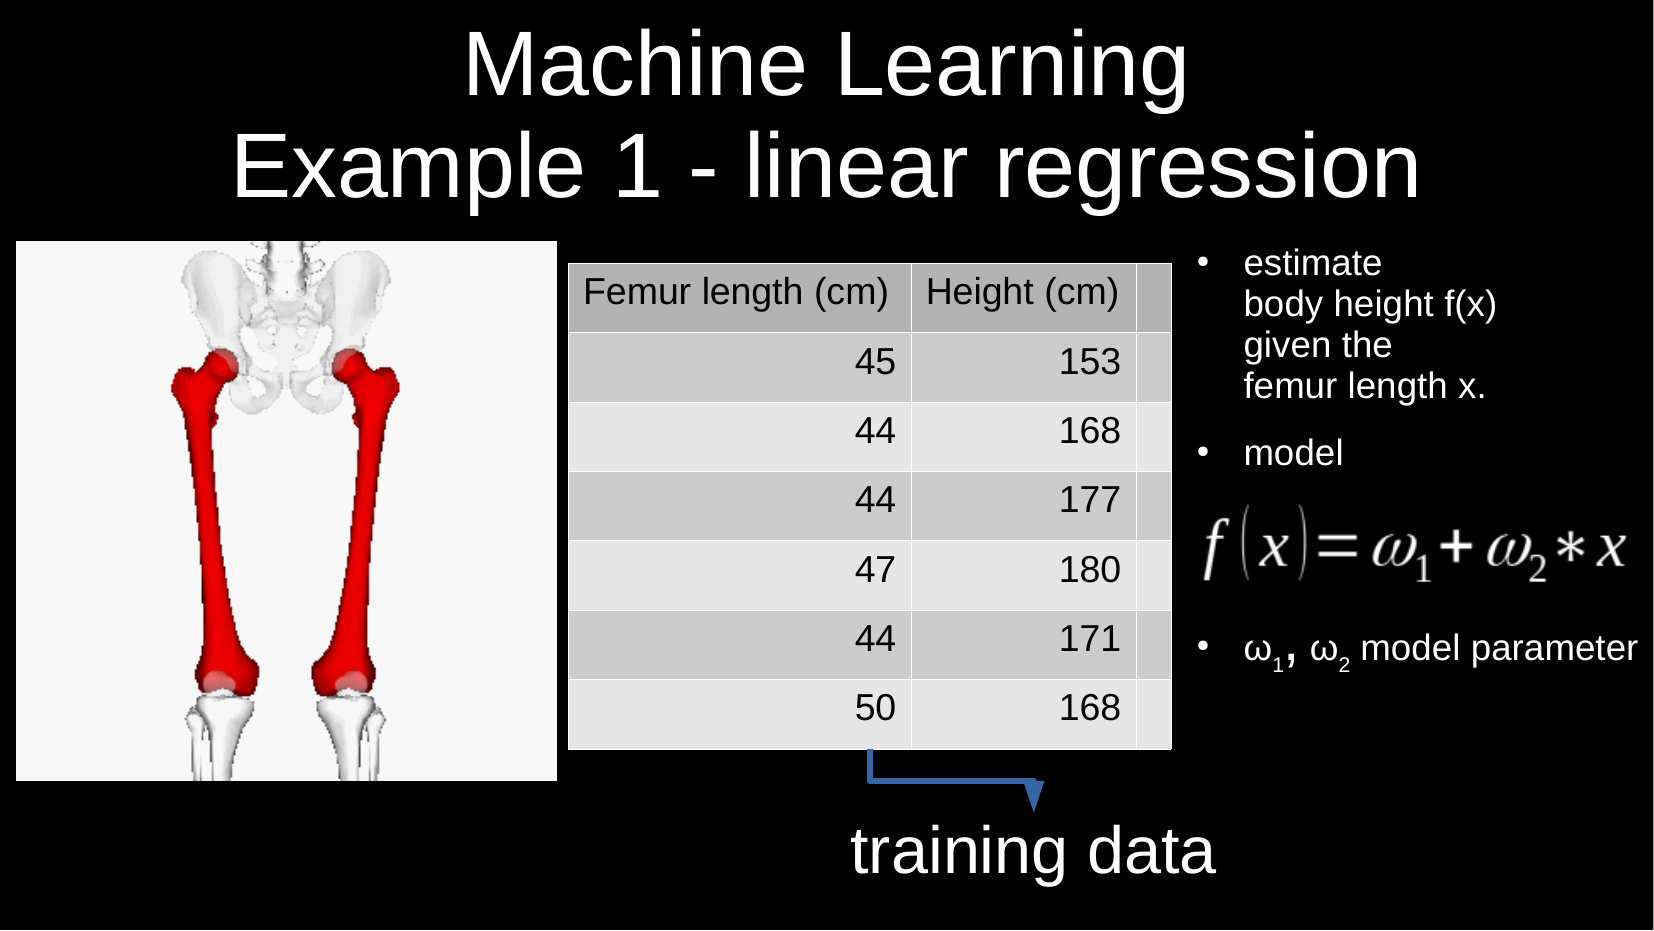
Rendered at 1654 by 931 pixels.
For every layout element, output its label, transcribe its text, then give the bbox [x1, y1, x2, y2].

table_cell [1137, 680, 1171, 749]
picture [16, 241, 557, 781]
table_cell [1137, 403, 1171, 471]
table_cell 45 [569, 333, 911, 402]
table_cell [1137, 611, 1171, 679]
table_cell 177 [912, 472, 1136, 540]
title Machine Learning Example 1 - linear regression [82, 12, 1571, 218]
table_cell 171 [912, 611, 1136, 679]
table_header [1137, 264, 1171, 332]
table_header Femur length (cm) [569, 264, 911, 332]
picture [1194, 501, 1635, 590]
table_cell [1137, 333, 1171, 402]
table_cell 44 [569, 472, 911, 540]
table_cell 50 [569, 680, 911, 749]
table_cell [1137, 472, 1171, 540]
table_cell 47 [569, 541, 911, 610]
list training data [625, 812, 1442, 908]
table_cell 180 [912, 541, 1136, 610]
table_cell [1137, 541, 1171, 610]
table_cell 44 [569, 611, 911, 679]
table_cell 44 [569, 403, 911, 471]
table_cell 168 [912, 403, 1136, 471]
list estimate body height f(x) given the femur length x. model ω1, ω2 model parameter [1181, 242, 1642, 709]
table_cell 153 [912, 333, 1136, 402]
table_header Height (cm) [912, 264, 1136, 332]
table_cell 168 [912, 680, 1136, 749]
